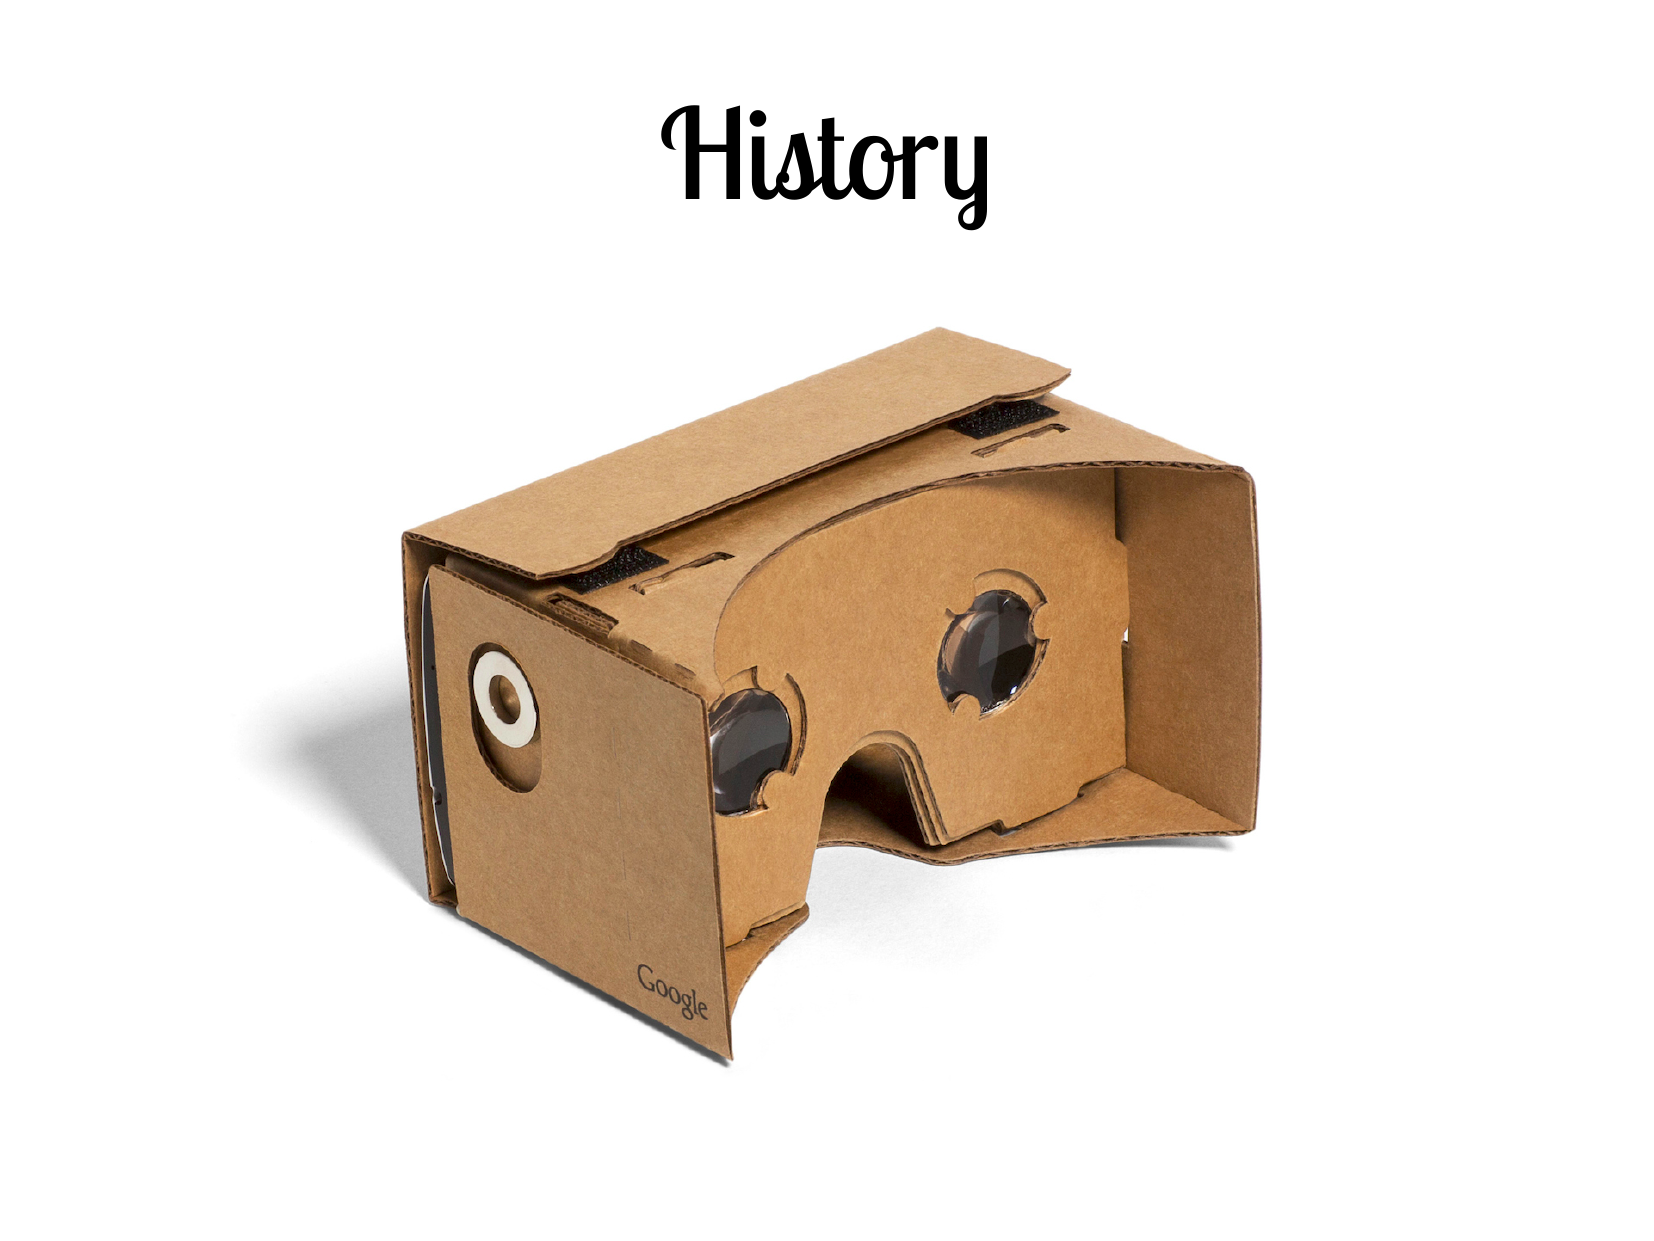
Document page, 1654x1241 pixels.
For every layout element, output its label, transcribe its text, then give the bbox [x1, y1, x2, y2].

title History [82, 49, 1571, 257]
picture [200, 307, 1399, 1081]
